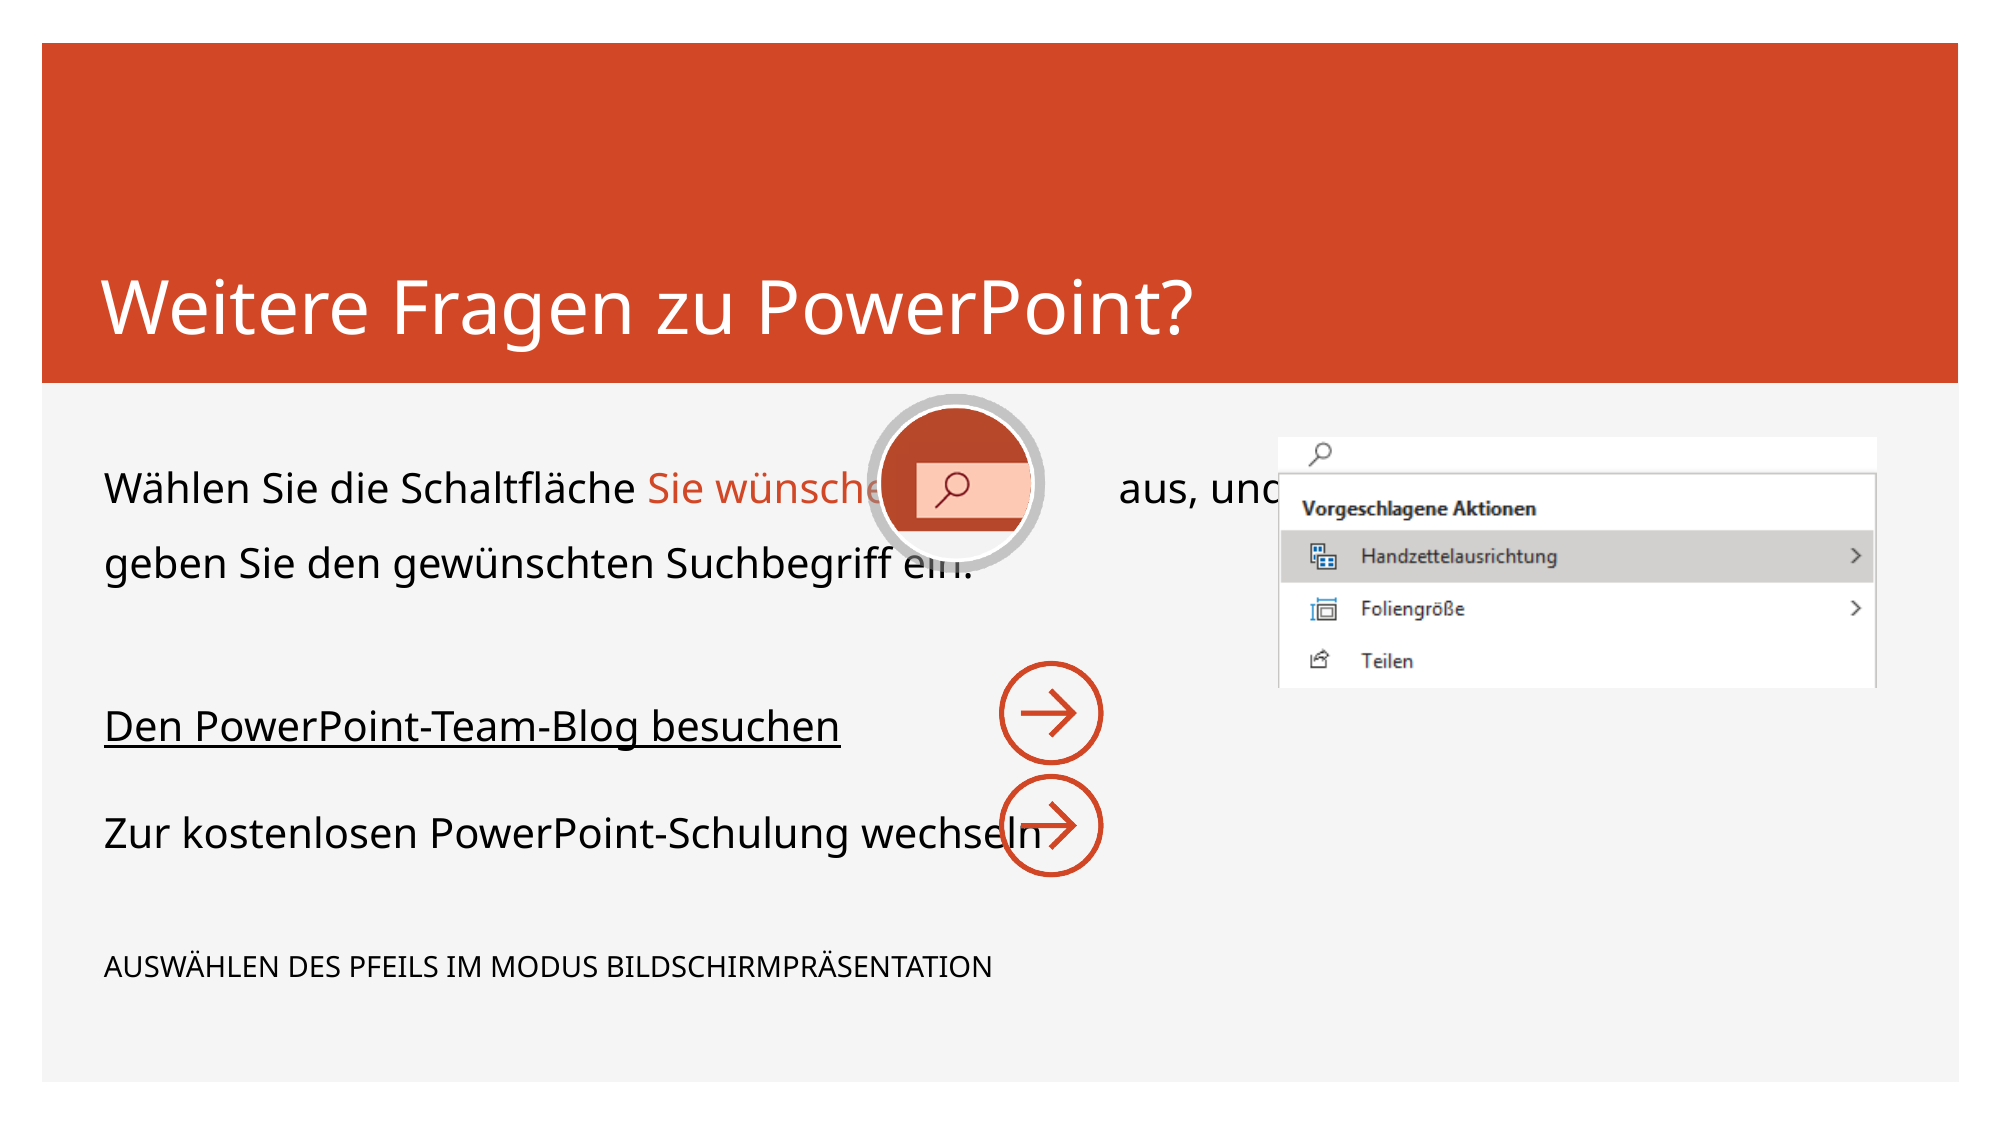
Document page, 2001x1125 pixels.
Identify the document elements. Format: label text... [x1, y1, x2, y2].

text_box AUSWÄHLEN DES PFEILS IM MODUS BILDSCHIRMPRÄSENTATION [88, 941, 1105, 992]
picture [996, 771, 1106, 880]
picture [1278, 437, 1877, 688]
title Weitere Fragen zu PowerPoint? [85, 251, 1214, 357]
picture [996, 658, 1106, 768]
picture [851, 385, 1060, 581]
list Wählen Sie die Schaltfläche Sie wünschen aus, und geben Sie den gewünschten Suchbegriff ein. Den PowerPoint-Team-Blog besuchen Zur kostenlosen PowerPoint-Schulung wechseln [88, 428, 1324, 1082]
